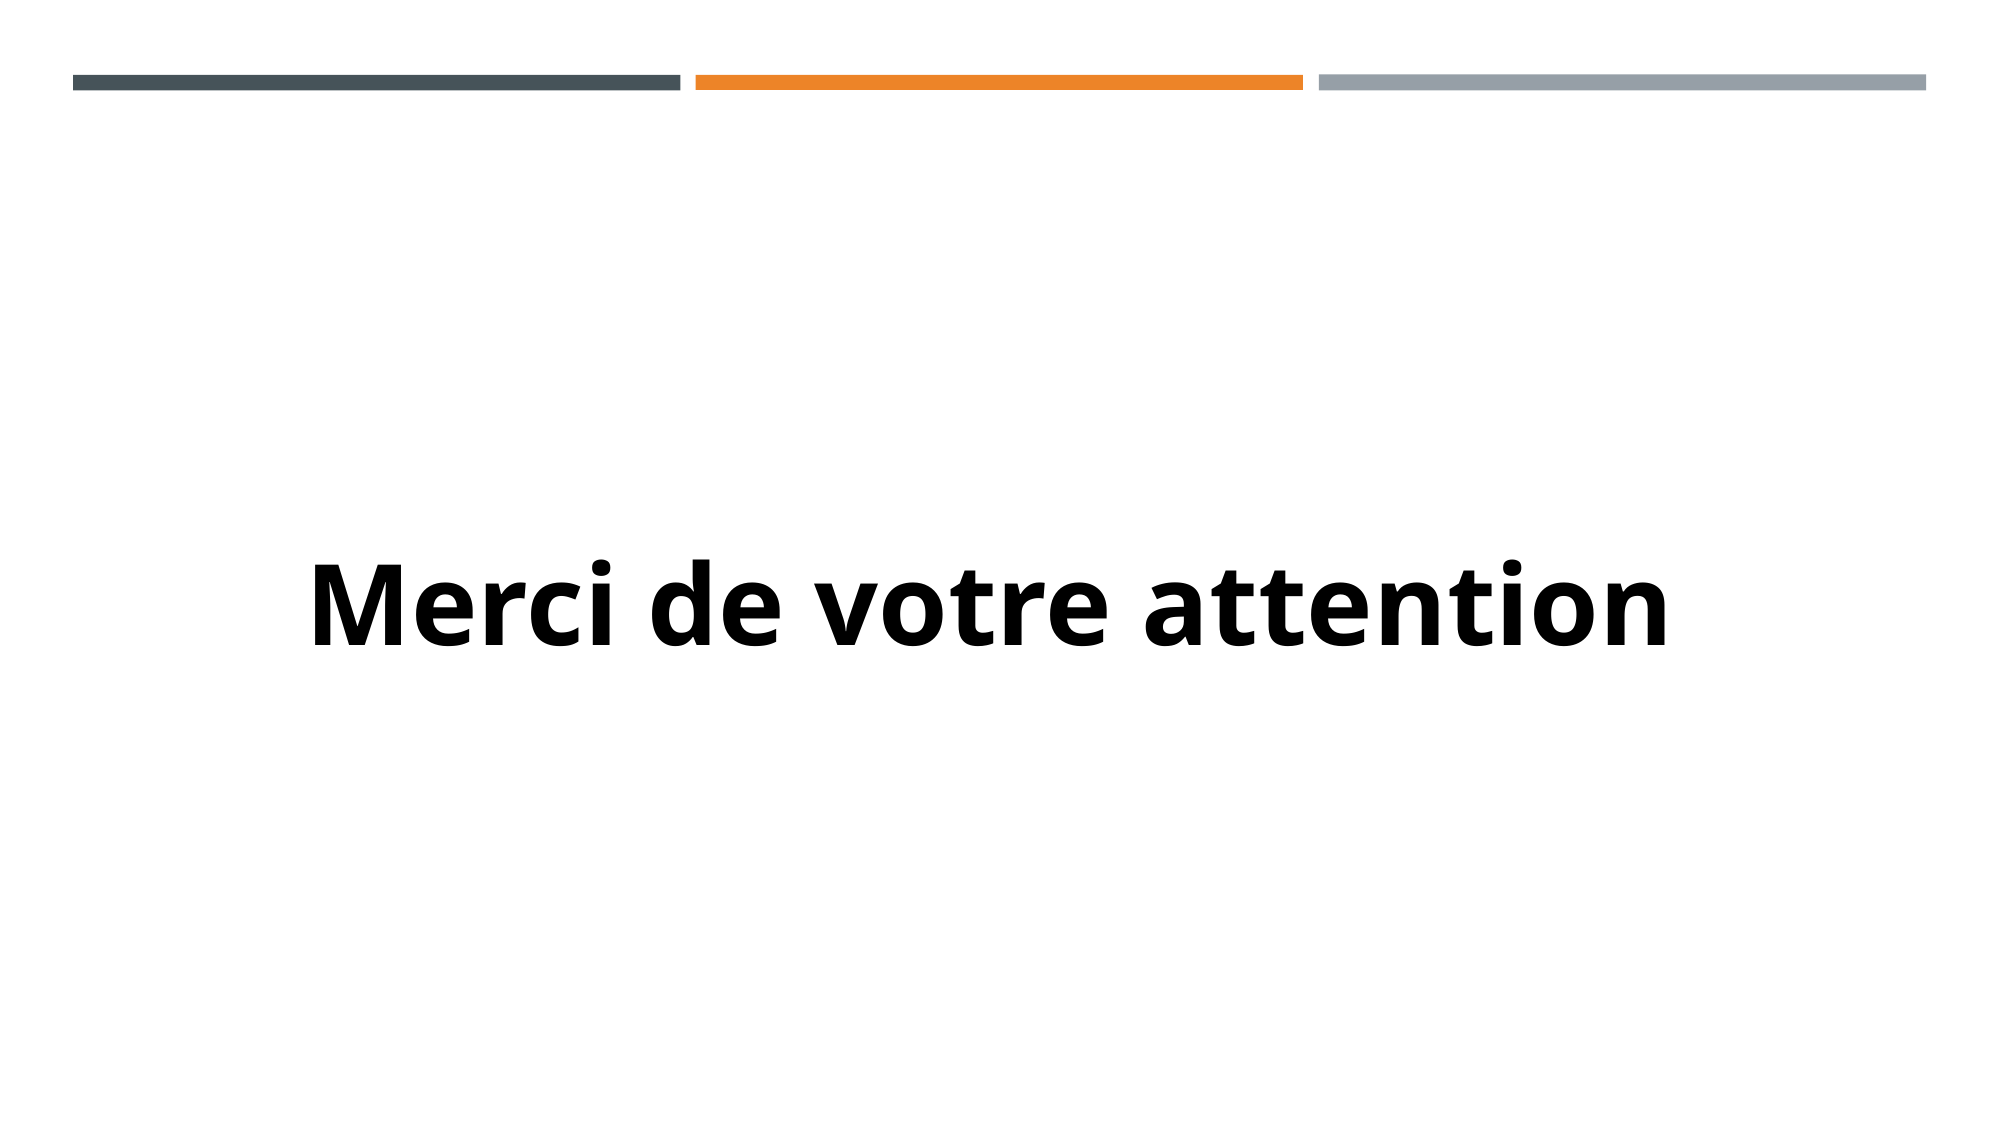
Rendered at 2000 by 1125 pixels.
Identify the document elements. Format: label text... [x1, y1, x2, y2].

text_box Merci de votre attention [74, 524, 1905, 676]
